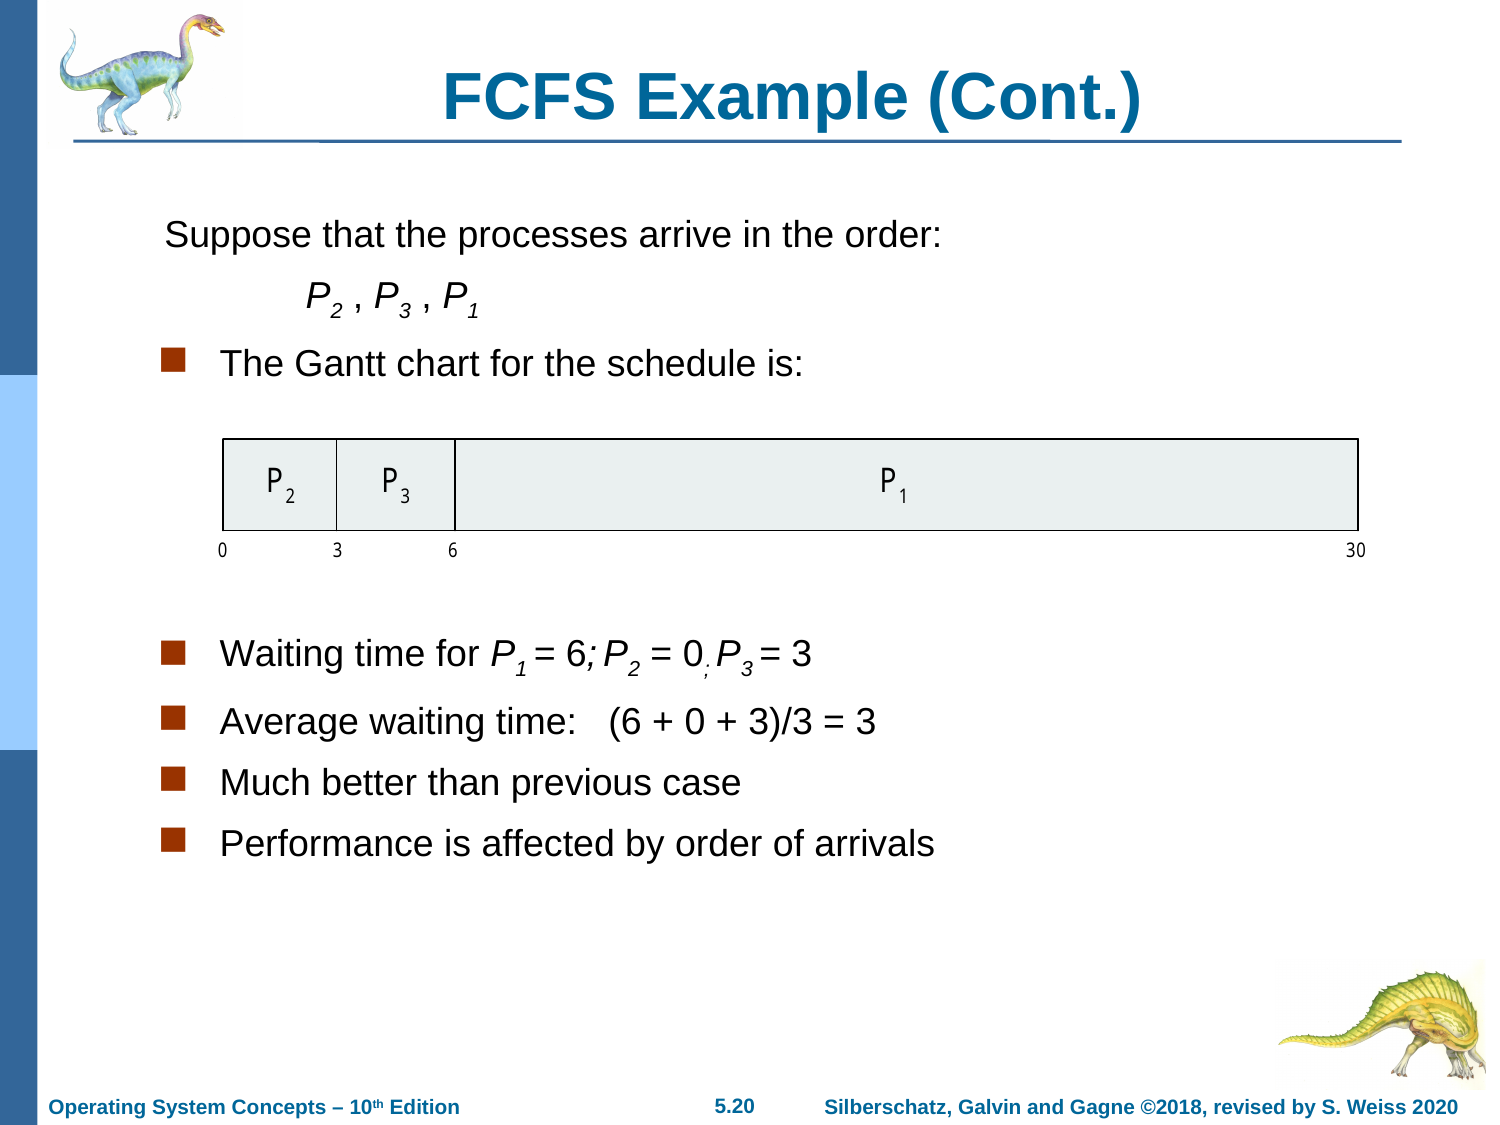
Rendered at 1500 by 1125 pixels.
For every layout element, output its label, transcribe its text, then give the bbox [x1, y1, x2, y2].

picture [1275, 959, 1486, 1090]
picture [46, 0, 243, 149]
text_box Suppose that the processes arrive in the order: P2 , P3 , P1 The Gantt chart for the schedule is: Waiting time for P1 = 6; P2 = 0; P3 = 3 Average waiting time: (6 + 0 + 3)/3 = 3 Much better than previous case Performance is affected by order of arrivals [148, 202, 1405, 946]
picture [1141, 1099, 1149, 1104]
picture [208, 431, 1377, 564]
text_box FCFS Example (Cont.) [161, 45, 1426, 141]
